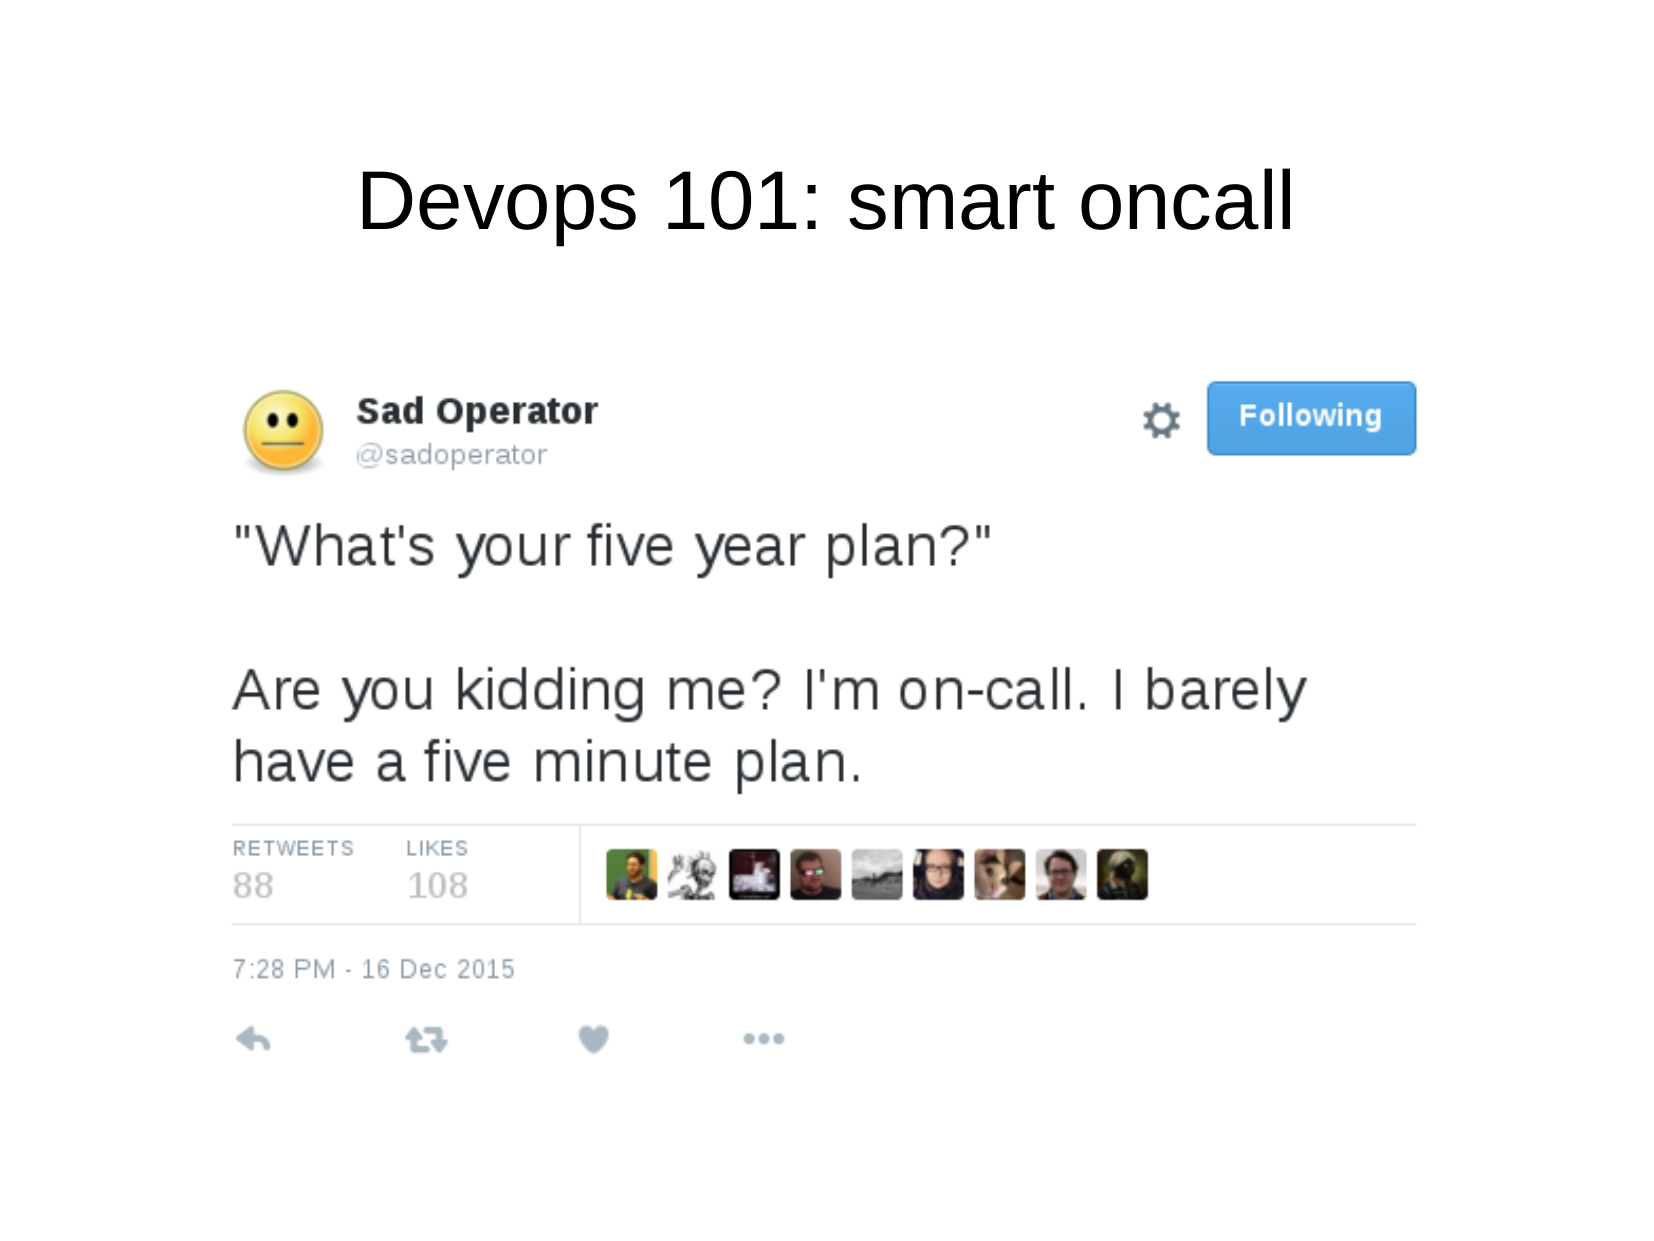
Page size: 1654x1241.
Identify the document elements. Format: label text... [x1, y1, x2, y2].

picture [165, 329, 1489, 1110]
text_box Devops 101: smart oncall [342, 147, 1312, 256]
